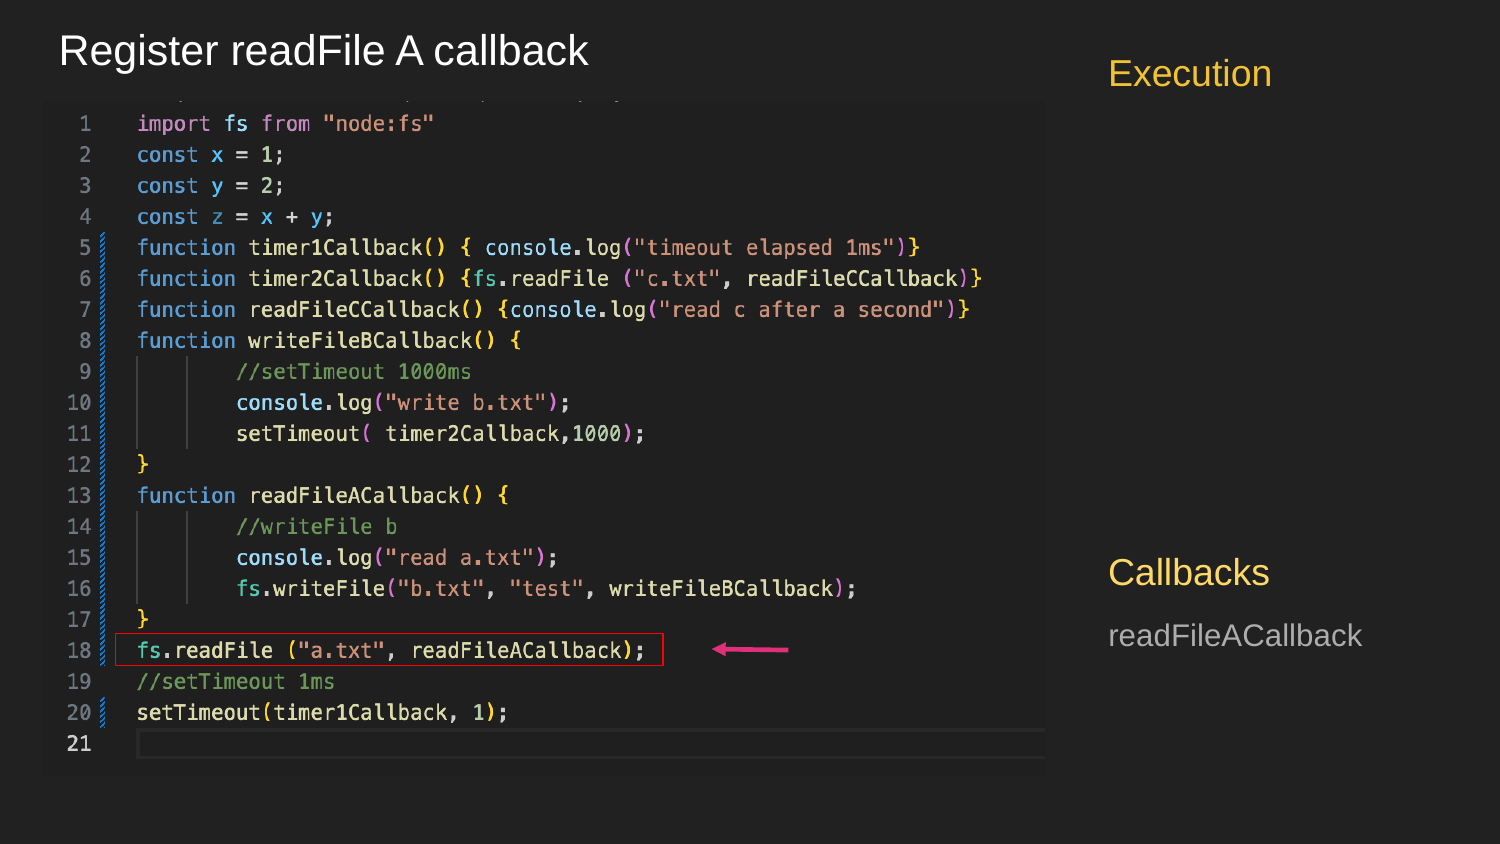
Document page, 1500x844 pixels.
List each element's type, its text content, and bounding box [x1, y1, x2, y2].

picture [43, 101, 1045, 776]
text_box Execution [1093, 33, 1349, 102]
title Register readFile A callback [43, 7, 644, 102]
text_box Callbacks [1093, 532, 1349, 600]
text_box readFileACallback [1093, 600, 1384, 807]
